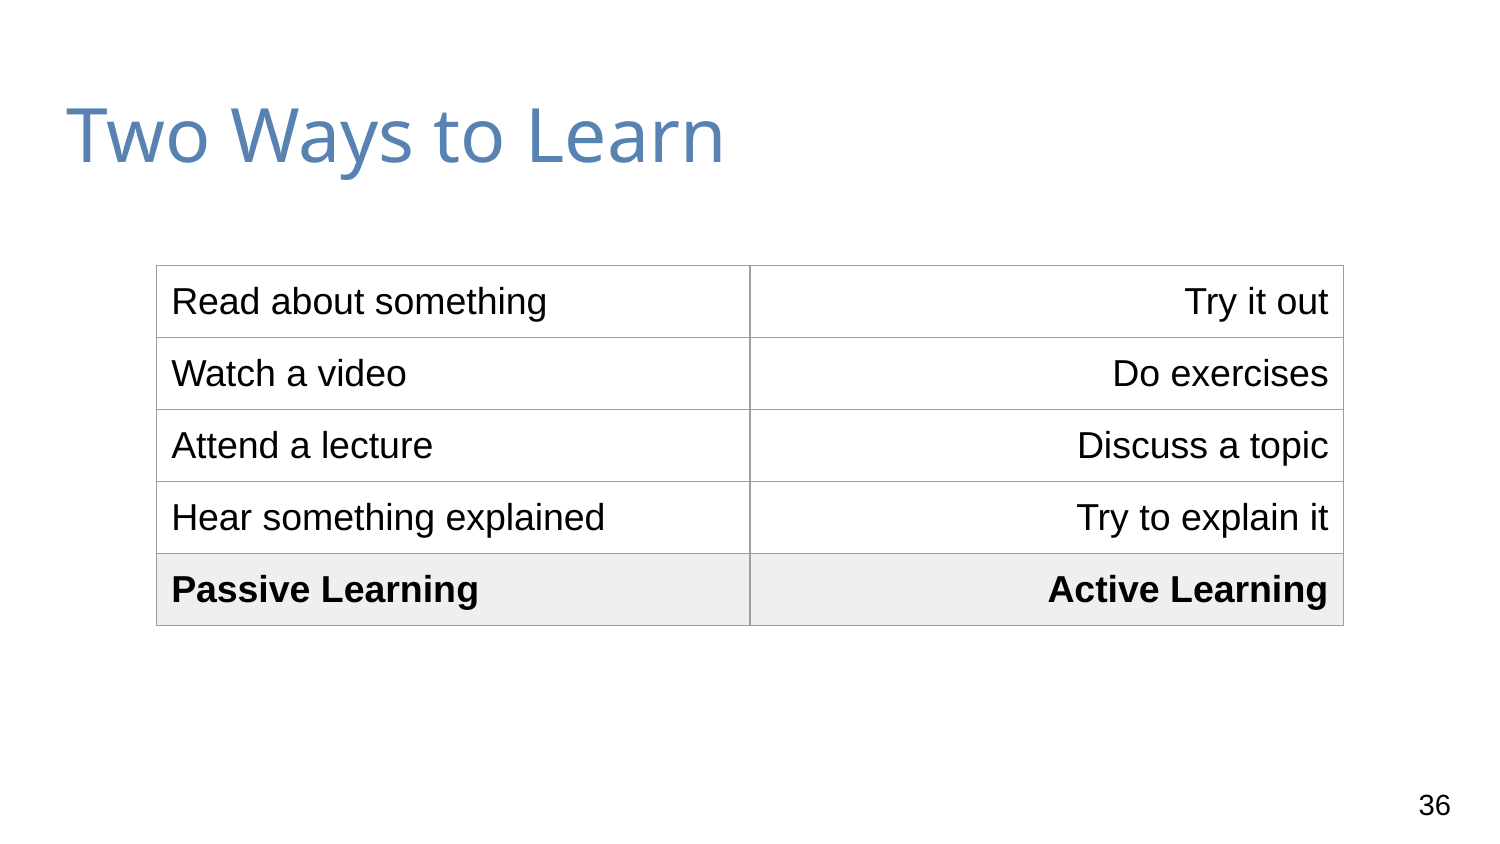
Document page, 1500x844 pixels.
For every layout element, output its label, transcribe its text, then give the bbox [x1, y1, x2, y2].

title Two Ways to Learn [51, 72, 1449, 189]
table_cell Discuss a topic [751, 410, 1343, 481]
table_cell Hear something explained [157, 482, 749, 553]
table_cell Attend a lecture [157, 410, 749, 481]
table_cell Try to explain it [751, 482, 1343, 553]
table_cell Do exercises [751, 338, 1343, 409]
table_header Read about something [157, 266, 749, 337]
table_cell Passive Learning [157, 554, 749, 625]
table_cell Active Learning [751, 554, 1343, 625]
table_cell Watch a video [157, 338, 749, 409]
table_header Try it out [751, 266, 1343, 337]
